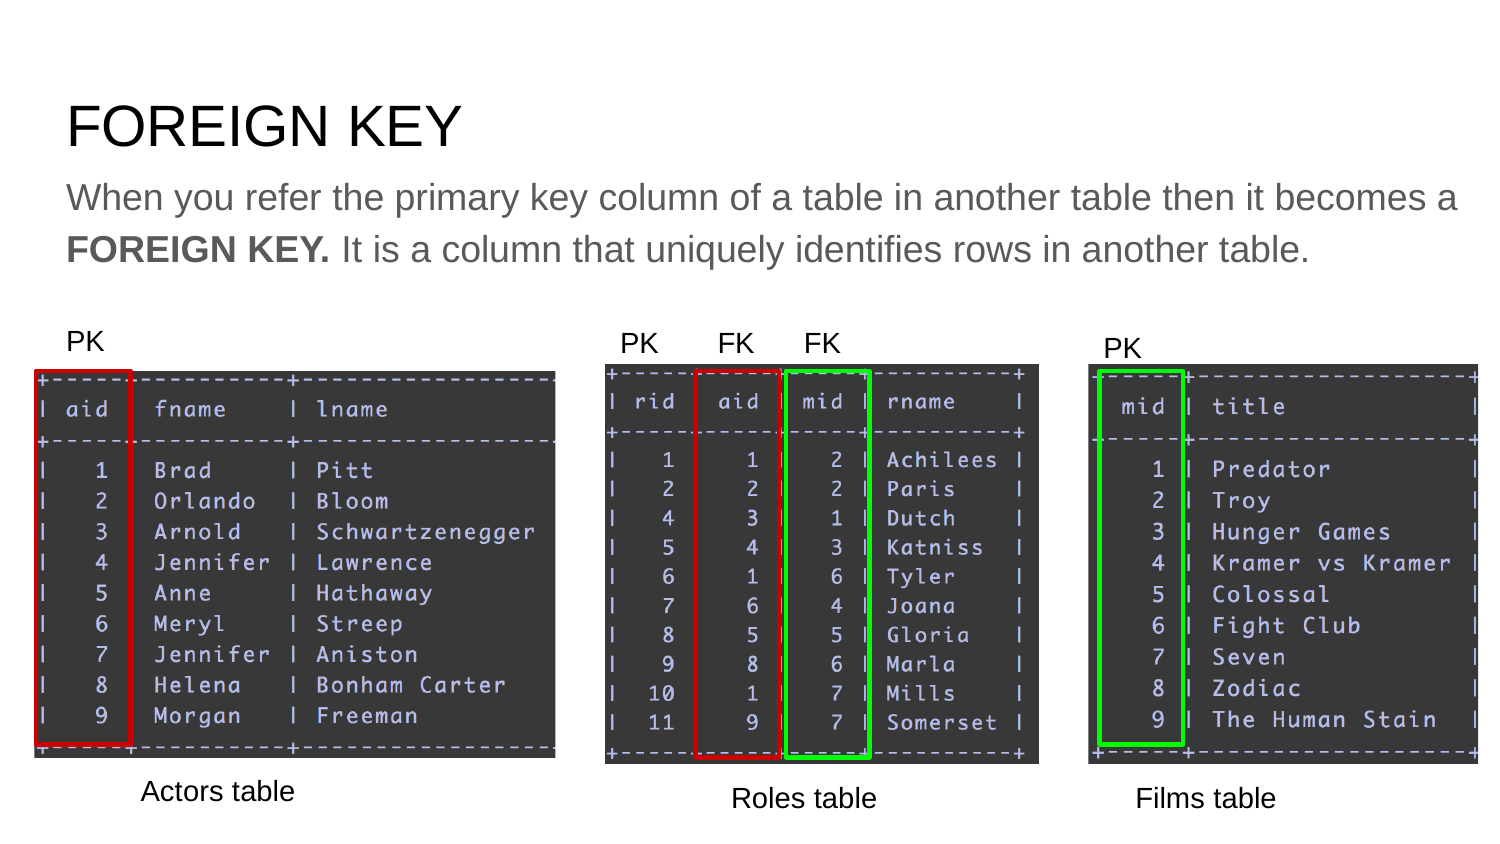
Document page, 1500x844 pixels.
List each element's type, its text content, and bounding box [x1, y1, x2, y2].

picture [605, 364, 1039, 764]
text_box FK [702, 309, 788, 359]
text_box PK [51, 307, 146, 357]
text_box Films table [1120, 764, 1407, 804]
text_box Actors table [125, 757, 413, 797]
text_box PK [604, 309, 700, 359]
text_box FK [788, 309, 884, 359]
text_box PK [1088, 314, 1184, 364]
text_box Roles table [716, 763, 1003, 803]
title FOREIGN KEY [51, 72, 1449, 151]
list When you refer the primary key column of a table in another table then it becomes a FOREIGN KEY. It is a column that uniquely identifies rows in another table. [51, 151, 1479, 267]
picture [34, 371, 556, 758]
picture [38, 373, 128, 742]
picture [1088, 364, 1479, 764]
